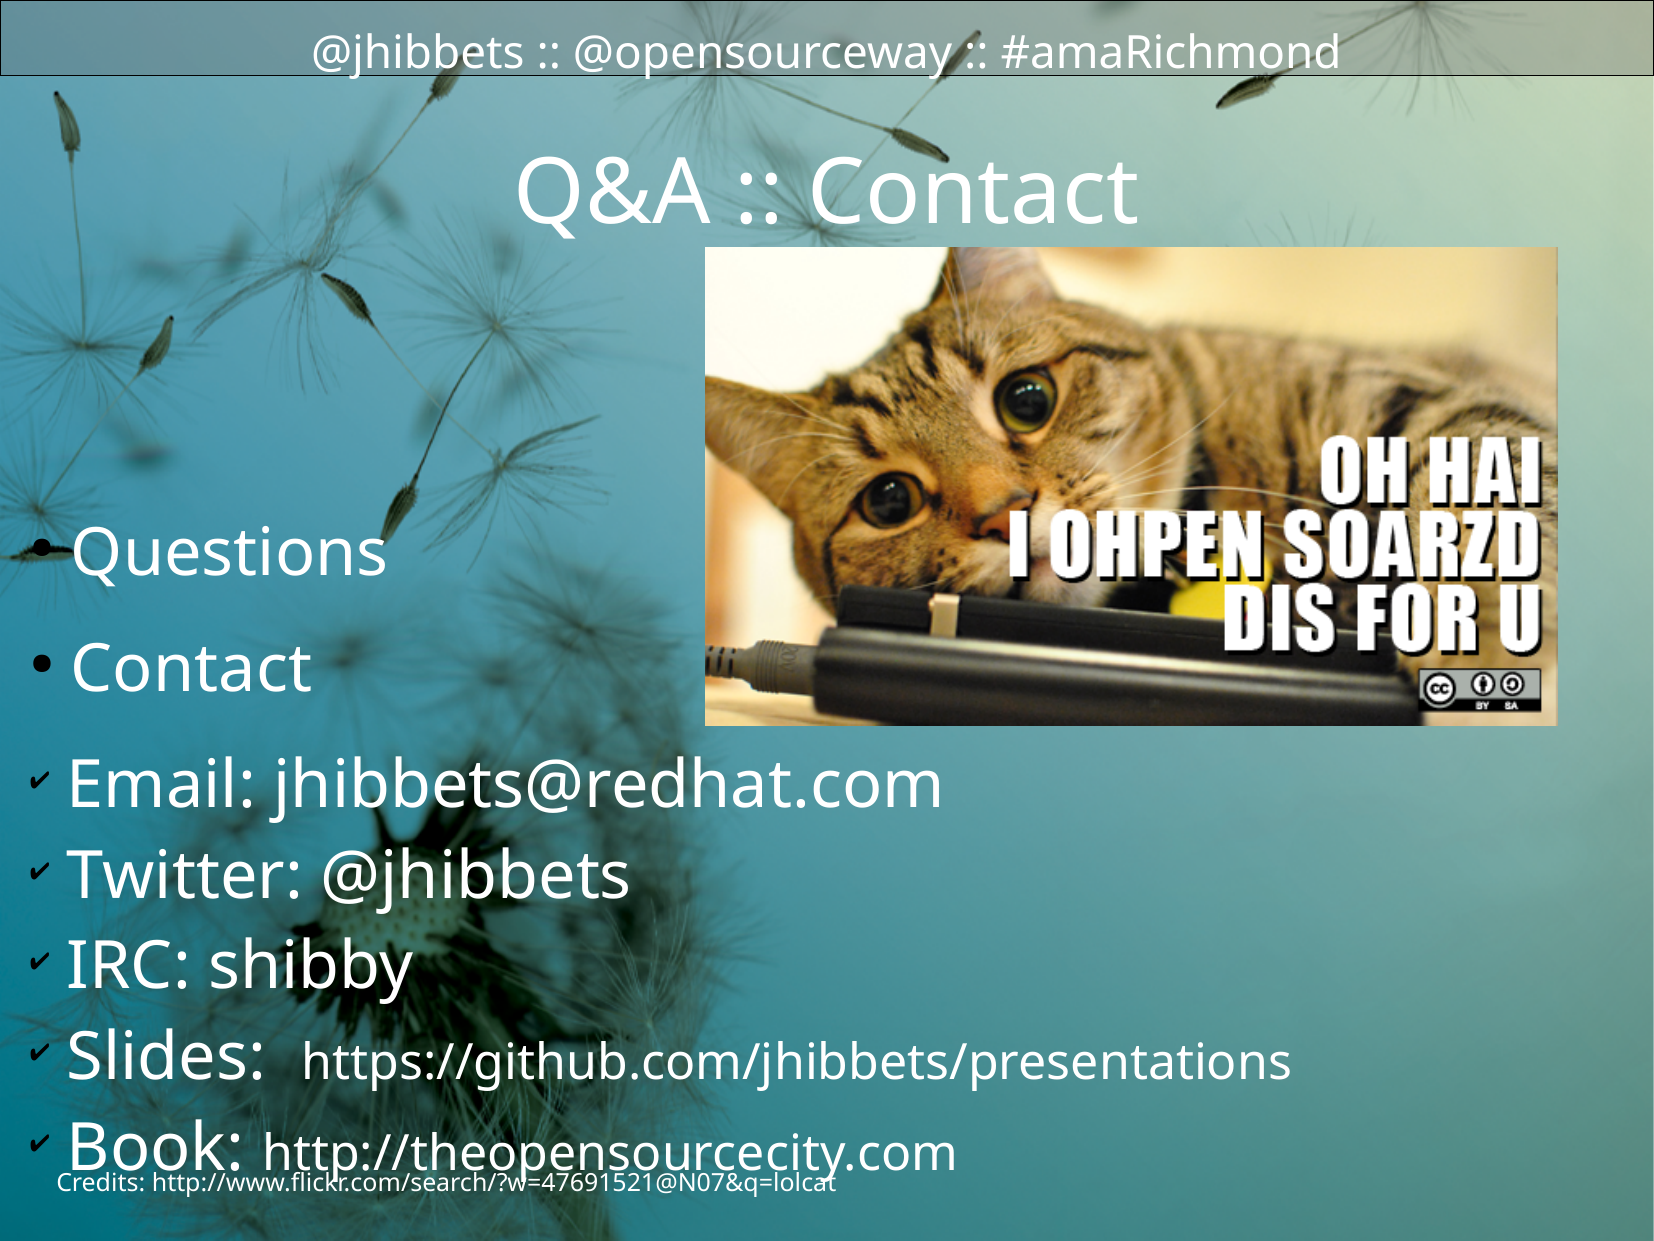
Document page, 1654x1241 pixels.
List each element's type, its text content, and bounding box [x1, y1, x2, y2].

picture [0, 76, 1654, 1241]
text_box Credits: http://www.flickr.com/search/?w=47691521@N07&q=lolcat [41, 1157, 867, 1197]
subtitle Questions Contact Email: jhibbets@redhat.com Twitter: @jhibbets IRC: shibby Slides: https://github.com/jhibbets/presentations Book: http://theopensourcecity.com [30, 562, 1636, 1132]
title Q&A :: Contact [82, 84, 1571, 292]
